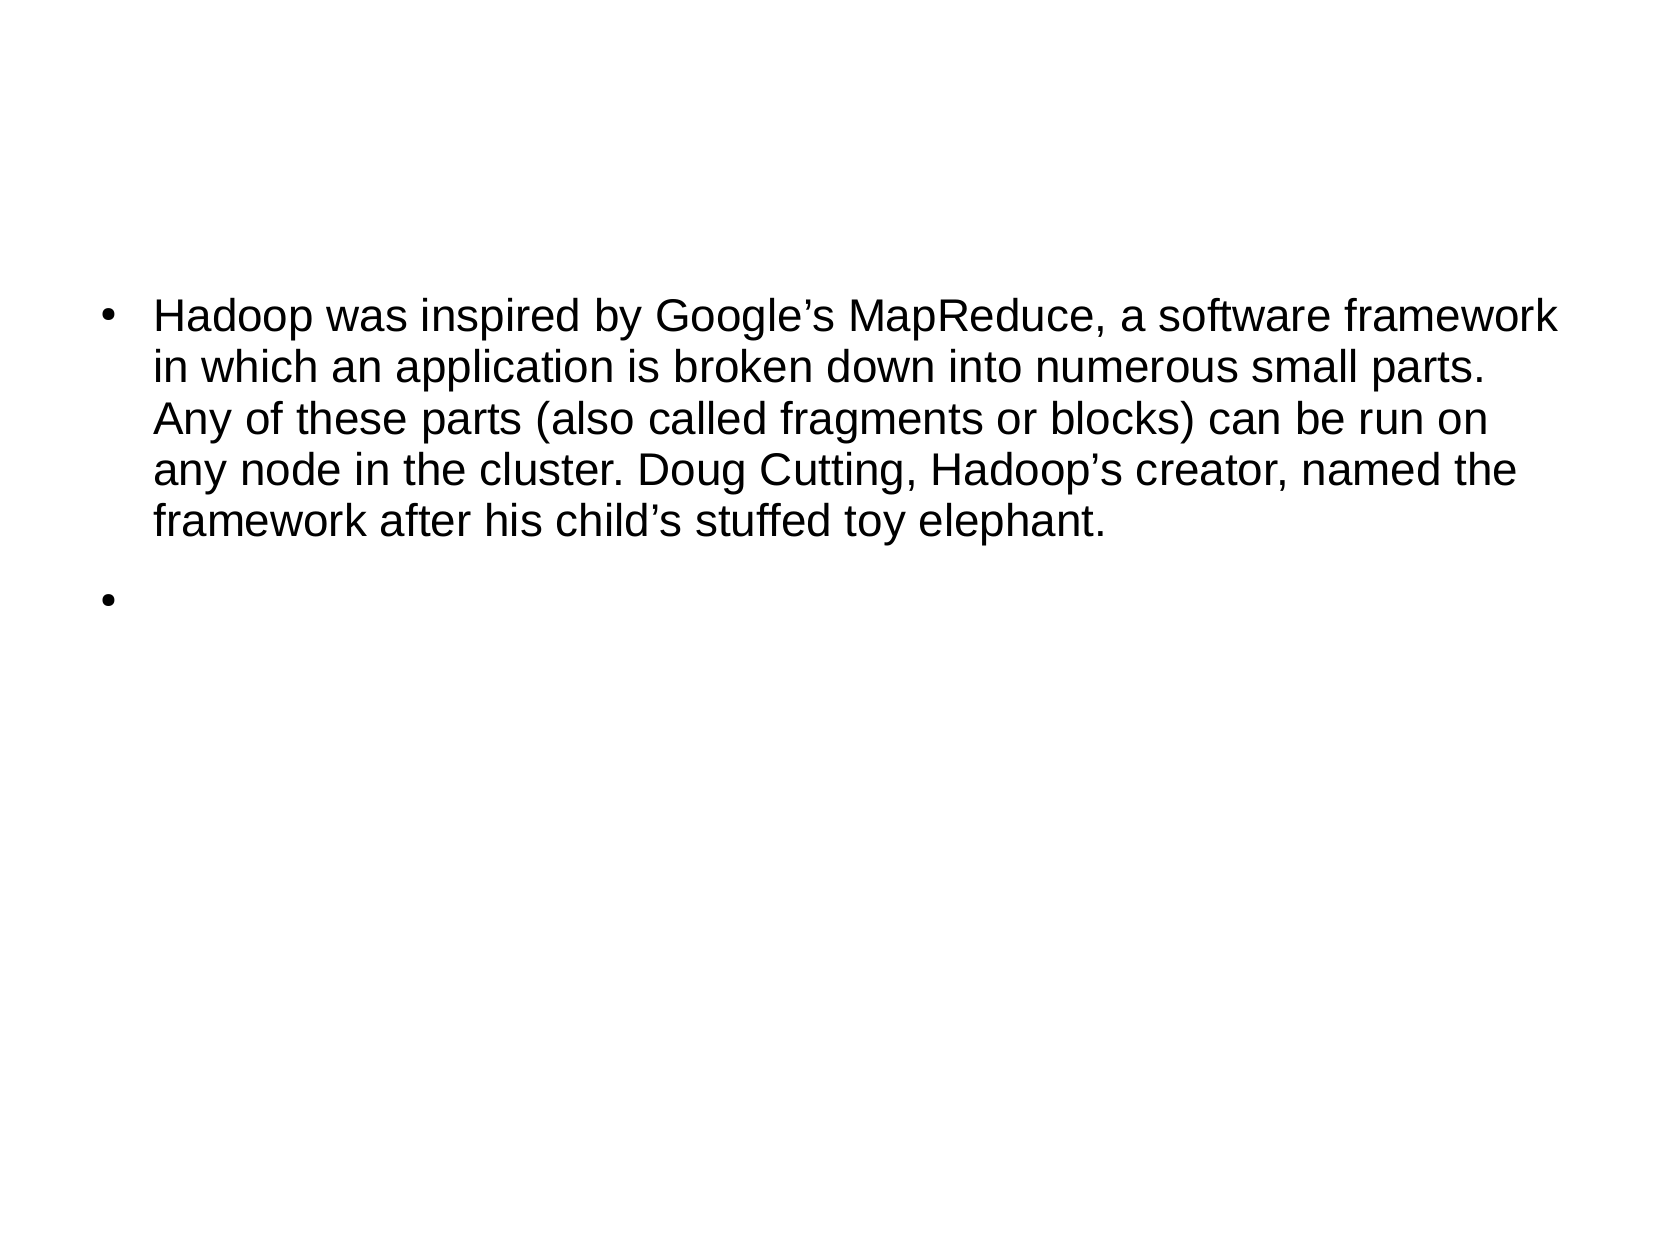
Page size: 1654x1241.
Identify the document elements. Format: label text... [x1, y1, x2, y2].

list Hadoop was inspired by Google’s MapReduce, a software framework in which an application is broken down into numerous small parts. Any of these parts (also called fragments or blocks) can be run on any node in the cluster. Doug Cutting, Hadoop’s creator, named the framework after his child’s stuffed toy elephant. [82, 290, 1571, 1010]
